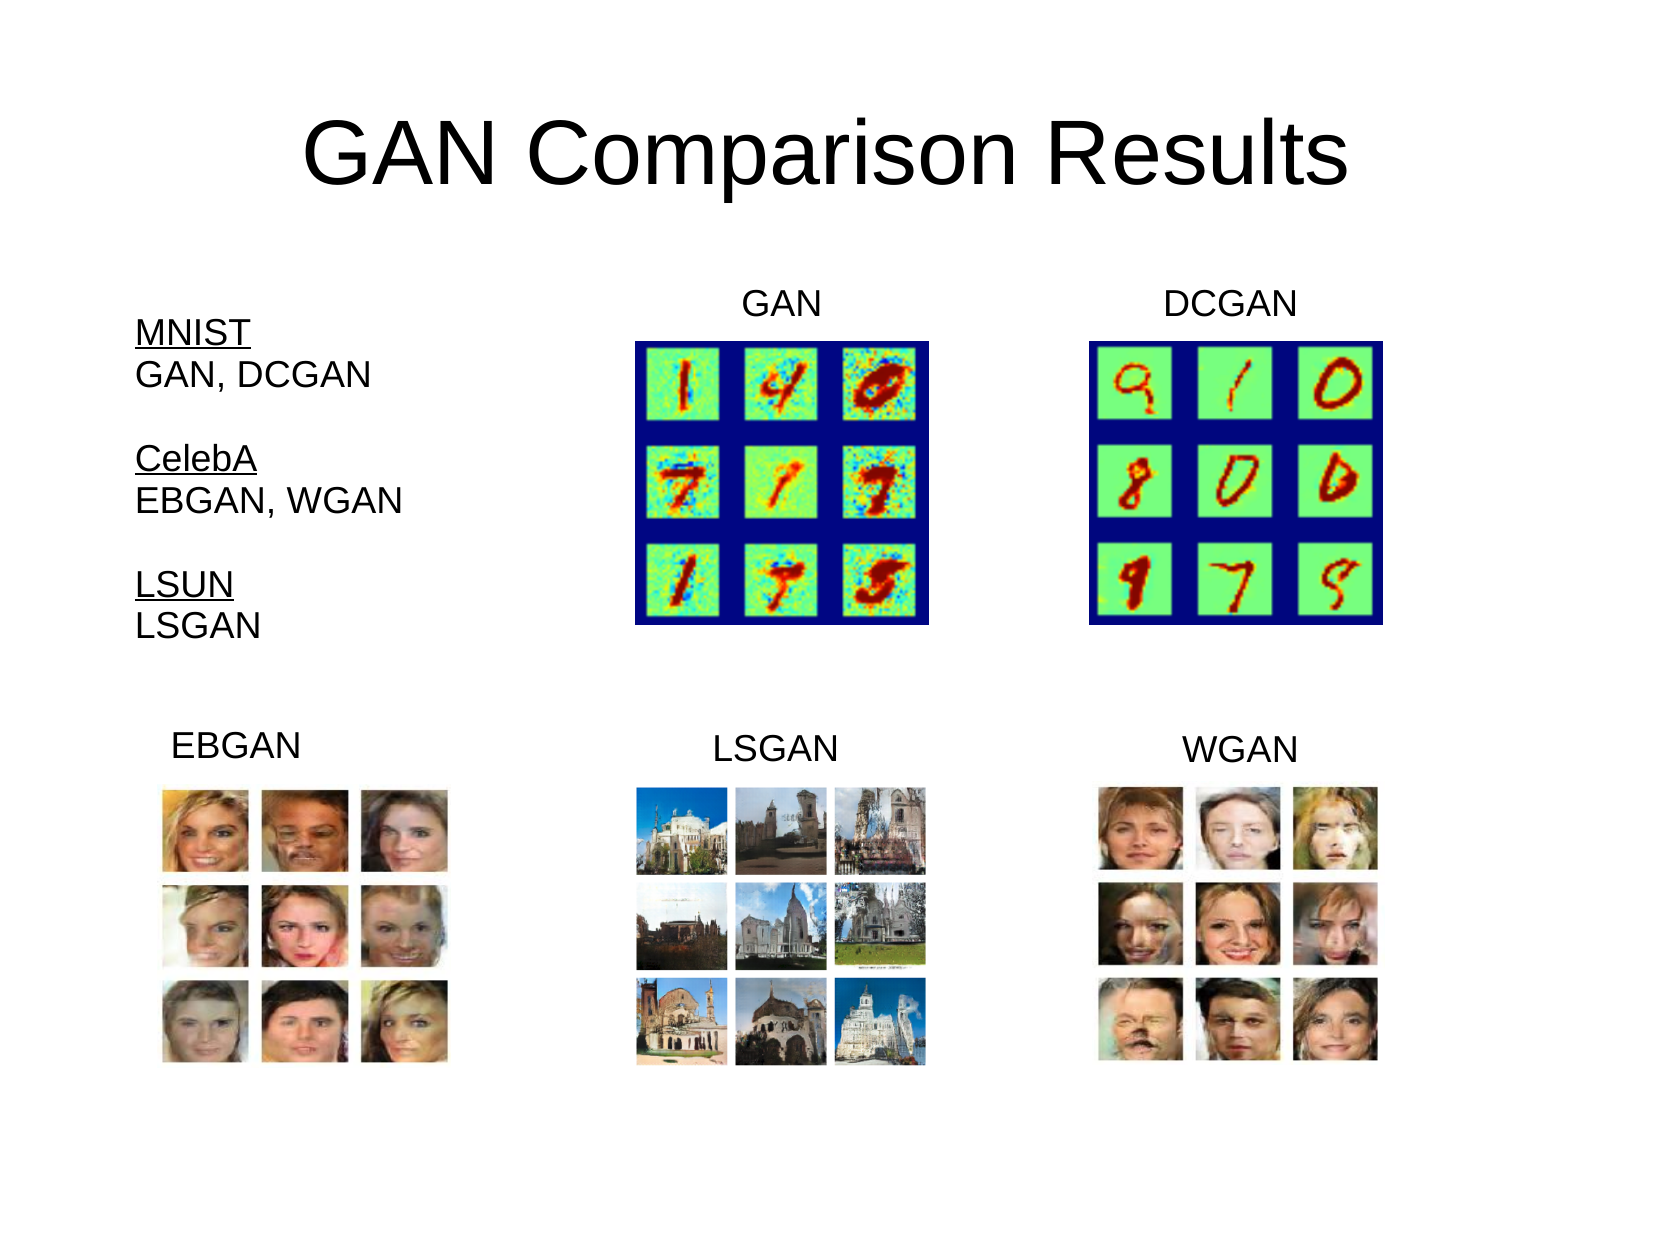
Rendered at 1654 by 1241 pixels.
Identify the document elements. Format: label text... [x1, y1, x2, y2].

title GAN Comparison Results [82, 49, 1571, 257]
picture [157, 784, 451, 1068]
picture [1089, 341, 1383, 625]
text_box EBGAN [155, 716, 344, 777]
text_box GAN [726, 275, 854, 333]
picture [635, 341, 929, 625]
picture [1092, 781, 1385, 1066]
text_box WGAN [1167, 721, 1355, 782]
text_box LSGAN [697, 720, 885, 781]
text_box DCGAN [1148, 275, 1336, 336]
picture [634, 784, 928, 1068]
text_box MNIST GAN, DCGAN CelebA EBGAN, WGAN LSUN LSGAN [120, 303, 571, 655]
